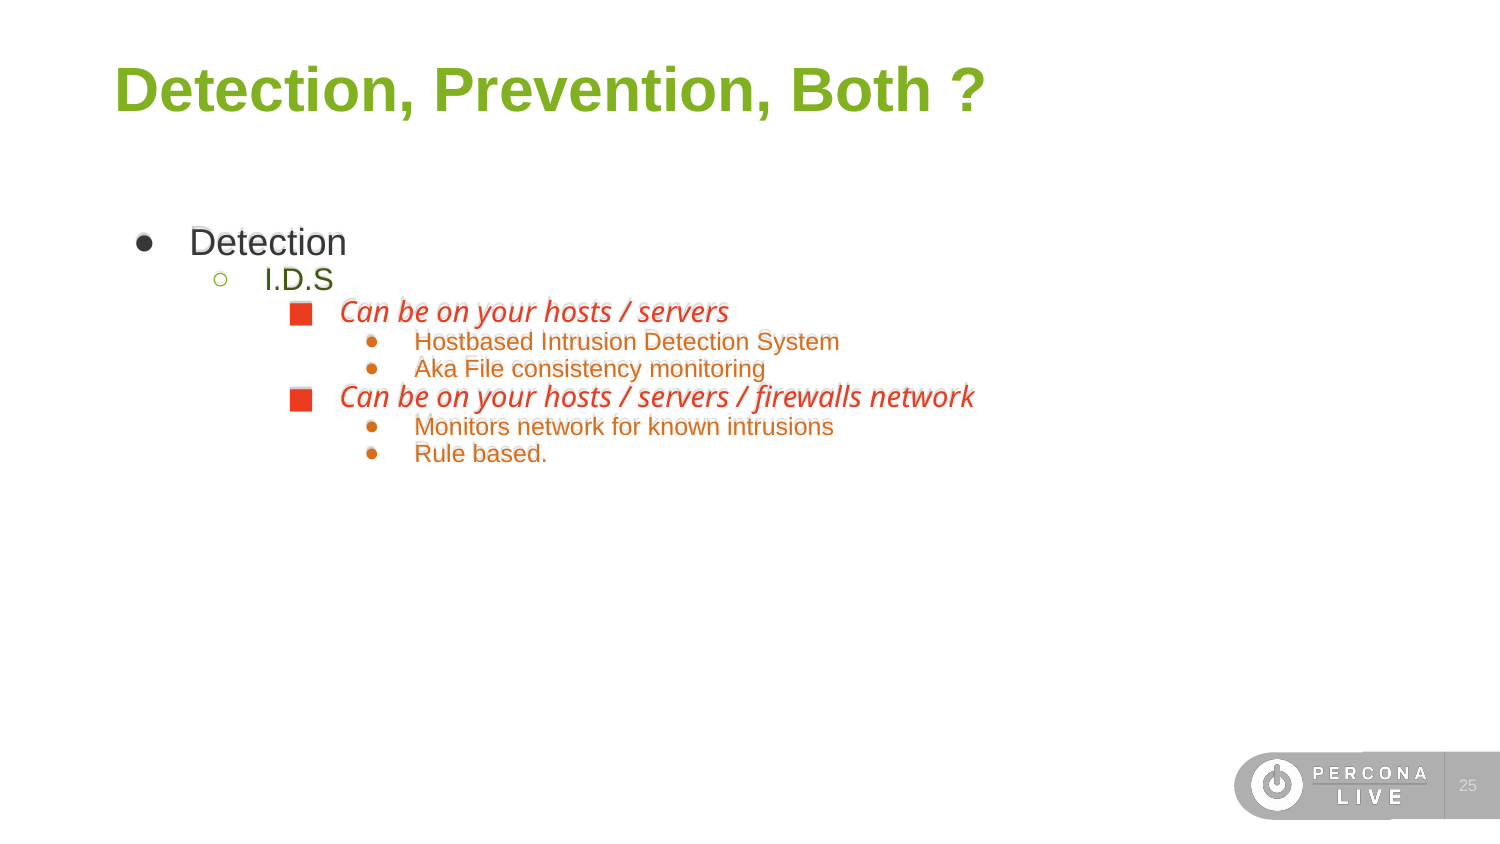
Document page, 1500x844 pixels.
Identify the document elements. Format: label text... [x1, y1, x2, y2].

title Detection, Prevention, Both ? [103, 6, 1397, 176]
list Detection I.D.S Can be on your hosts / servers Hostbased Intrusion Detection System Aka File consistency monitoring Can be on your hosts / servers / firewalls network Monitors network for known intrusions Rule based. [103, 217, 1397, 732]
picture [1251, 759, 1427, 811]
